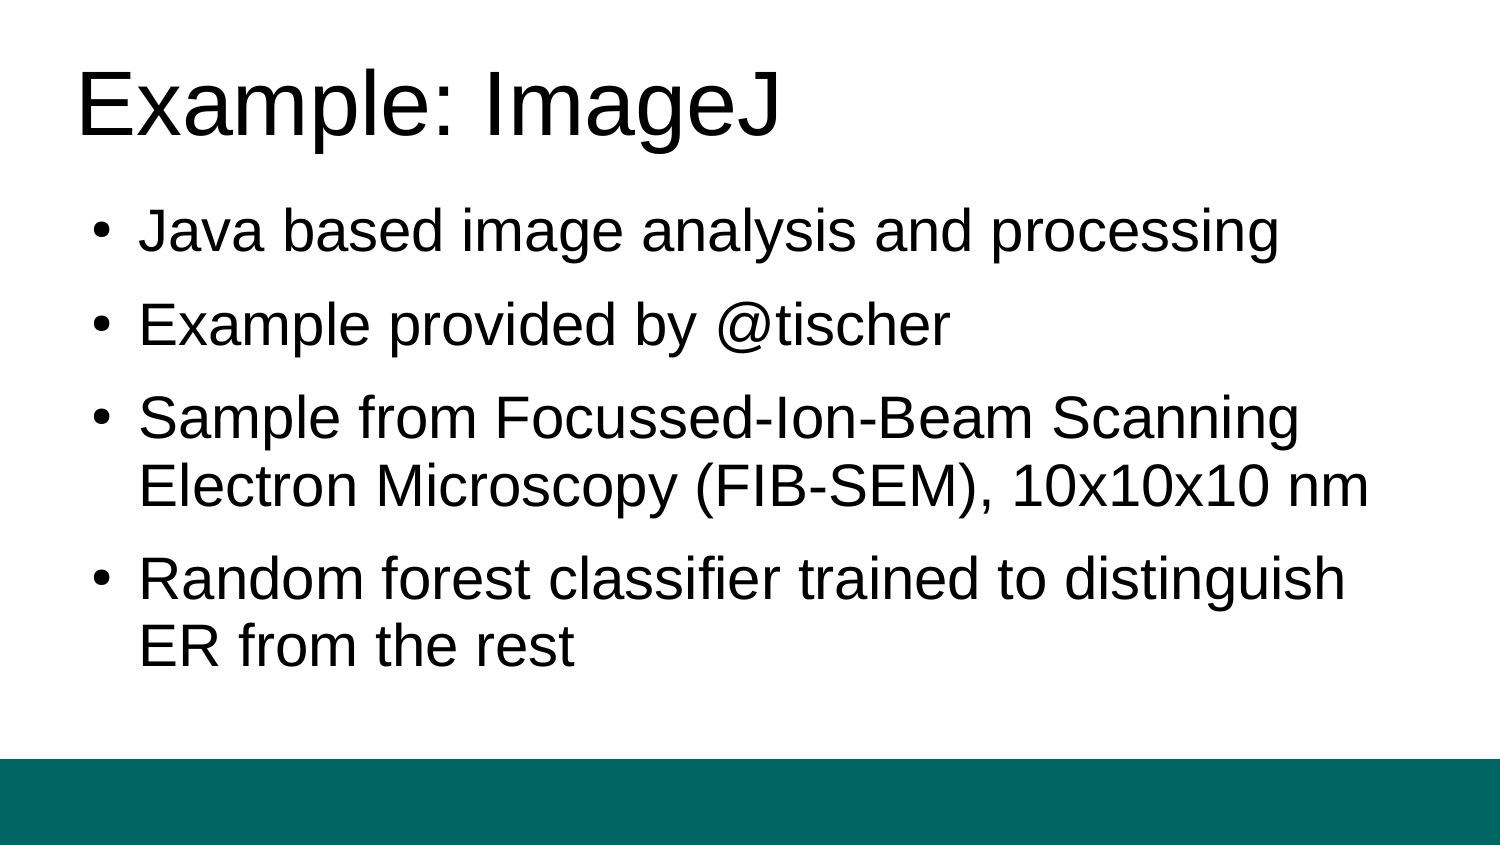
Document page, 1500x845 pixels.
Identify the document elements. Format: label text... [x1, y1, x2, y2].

title Example: ImageJ [75, 33, 1425, 175]
list Java based image analysis and processing Example provided by @tischer Sample from Focussed-Ion-Beam Scanning Electron Microscopy (FIB-SEM), 10x10x10 nm Random forest classifier trained to distinguish ER from the rest [75, 197, 1425, 688]
